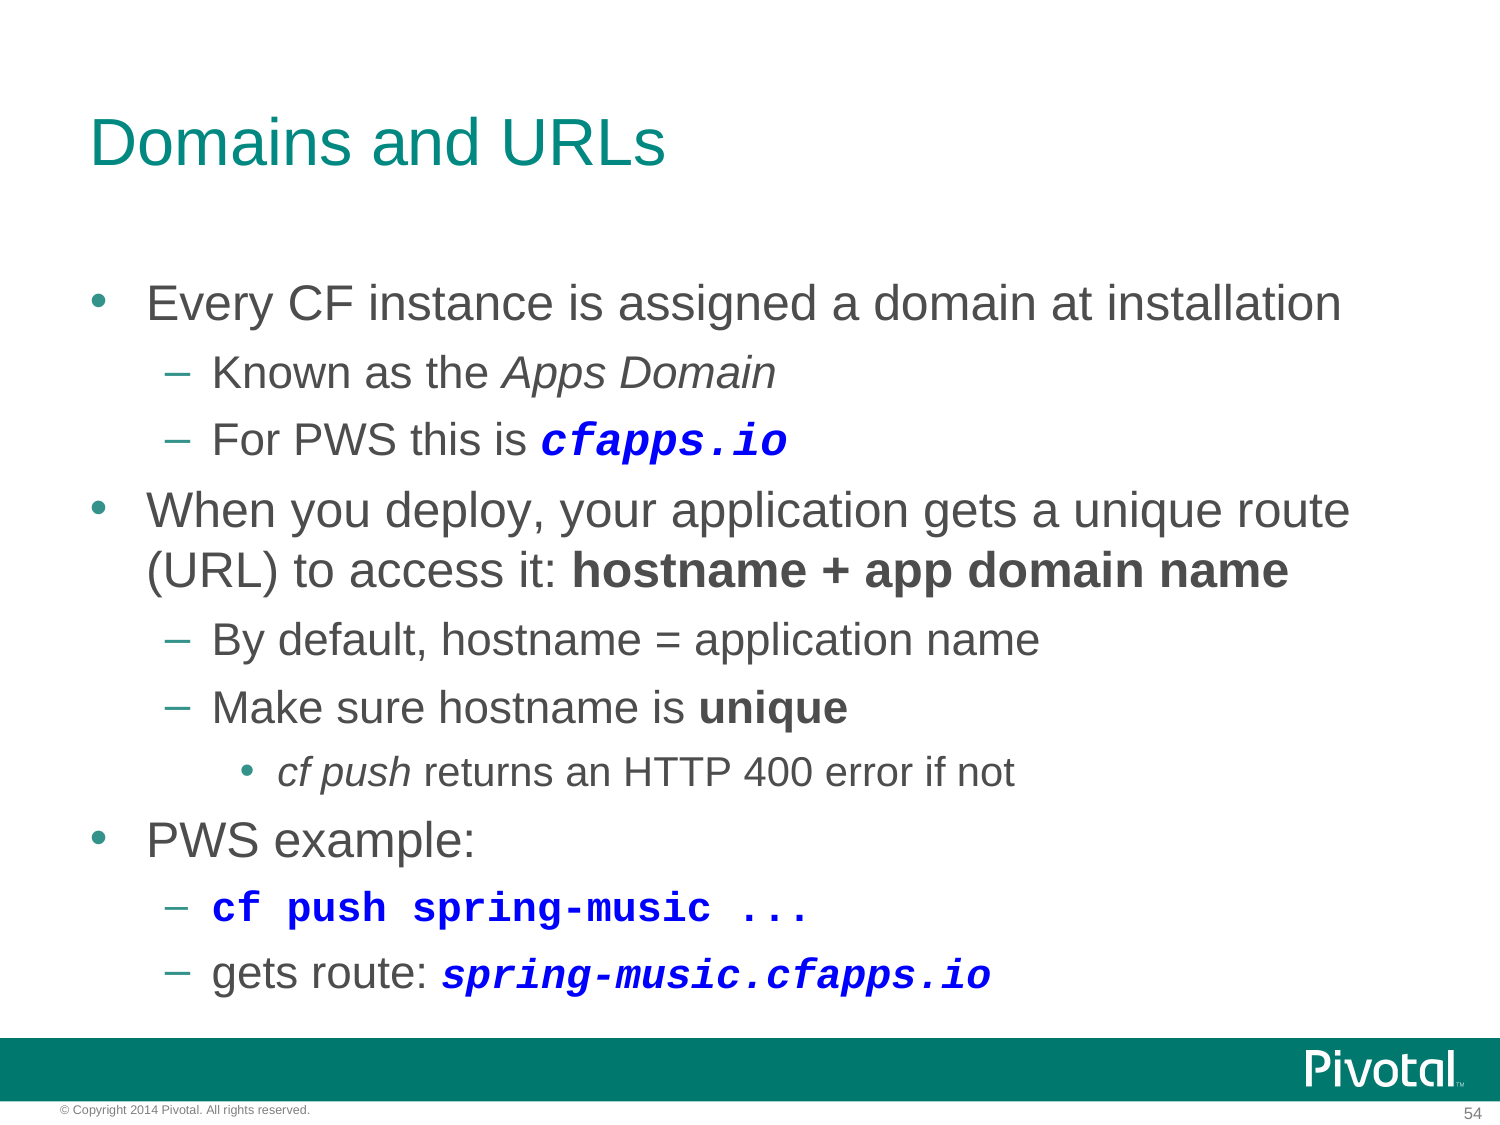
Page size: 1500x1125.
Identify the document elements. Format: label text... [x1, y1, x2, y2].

picture [1306, 1050, 1464, 1087]
list Every CF instance is assigned a domain at installation Known as the Apps Domain For PWS this is cfapps.io When you deploy, your application gets a unique route (URL) to access it: hostname + app domain name By default, hostname = application name Make sure hostname is unique cf push returns an HTTP 400 error if not PWS example: cf push spring-music ... gets route: spring-music.cfapps.io [75, 262, 1426, 1006]
title Domains and URLs [75, 45, 1426, 233]
